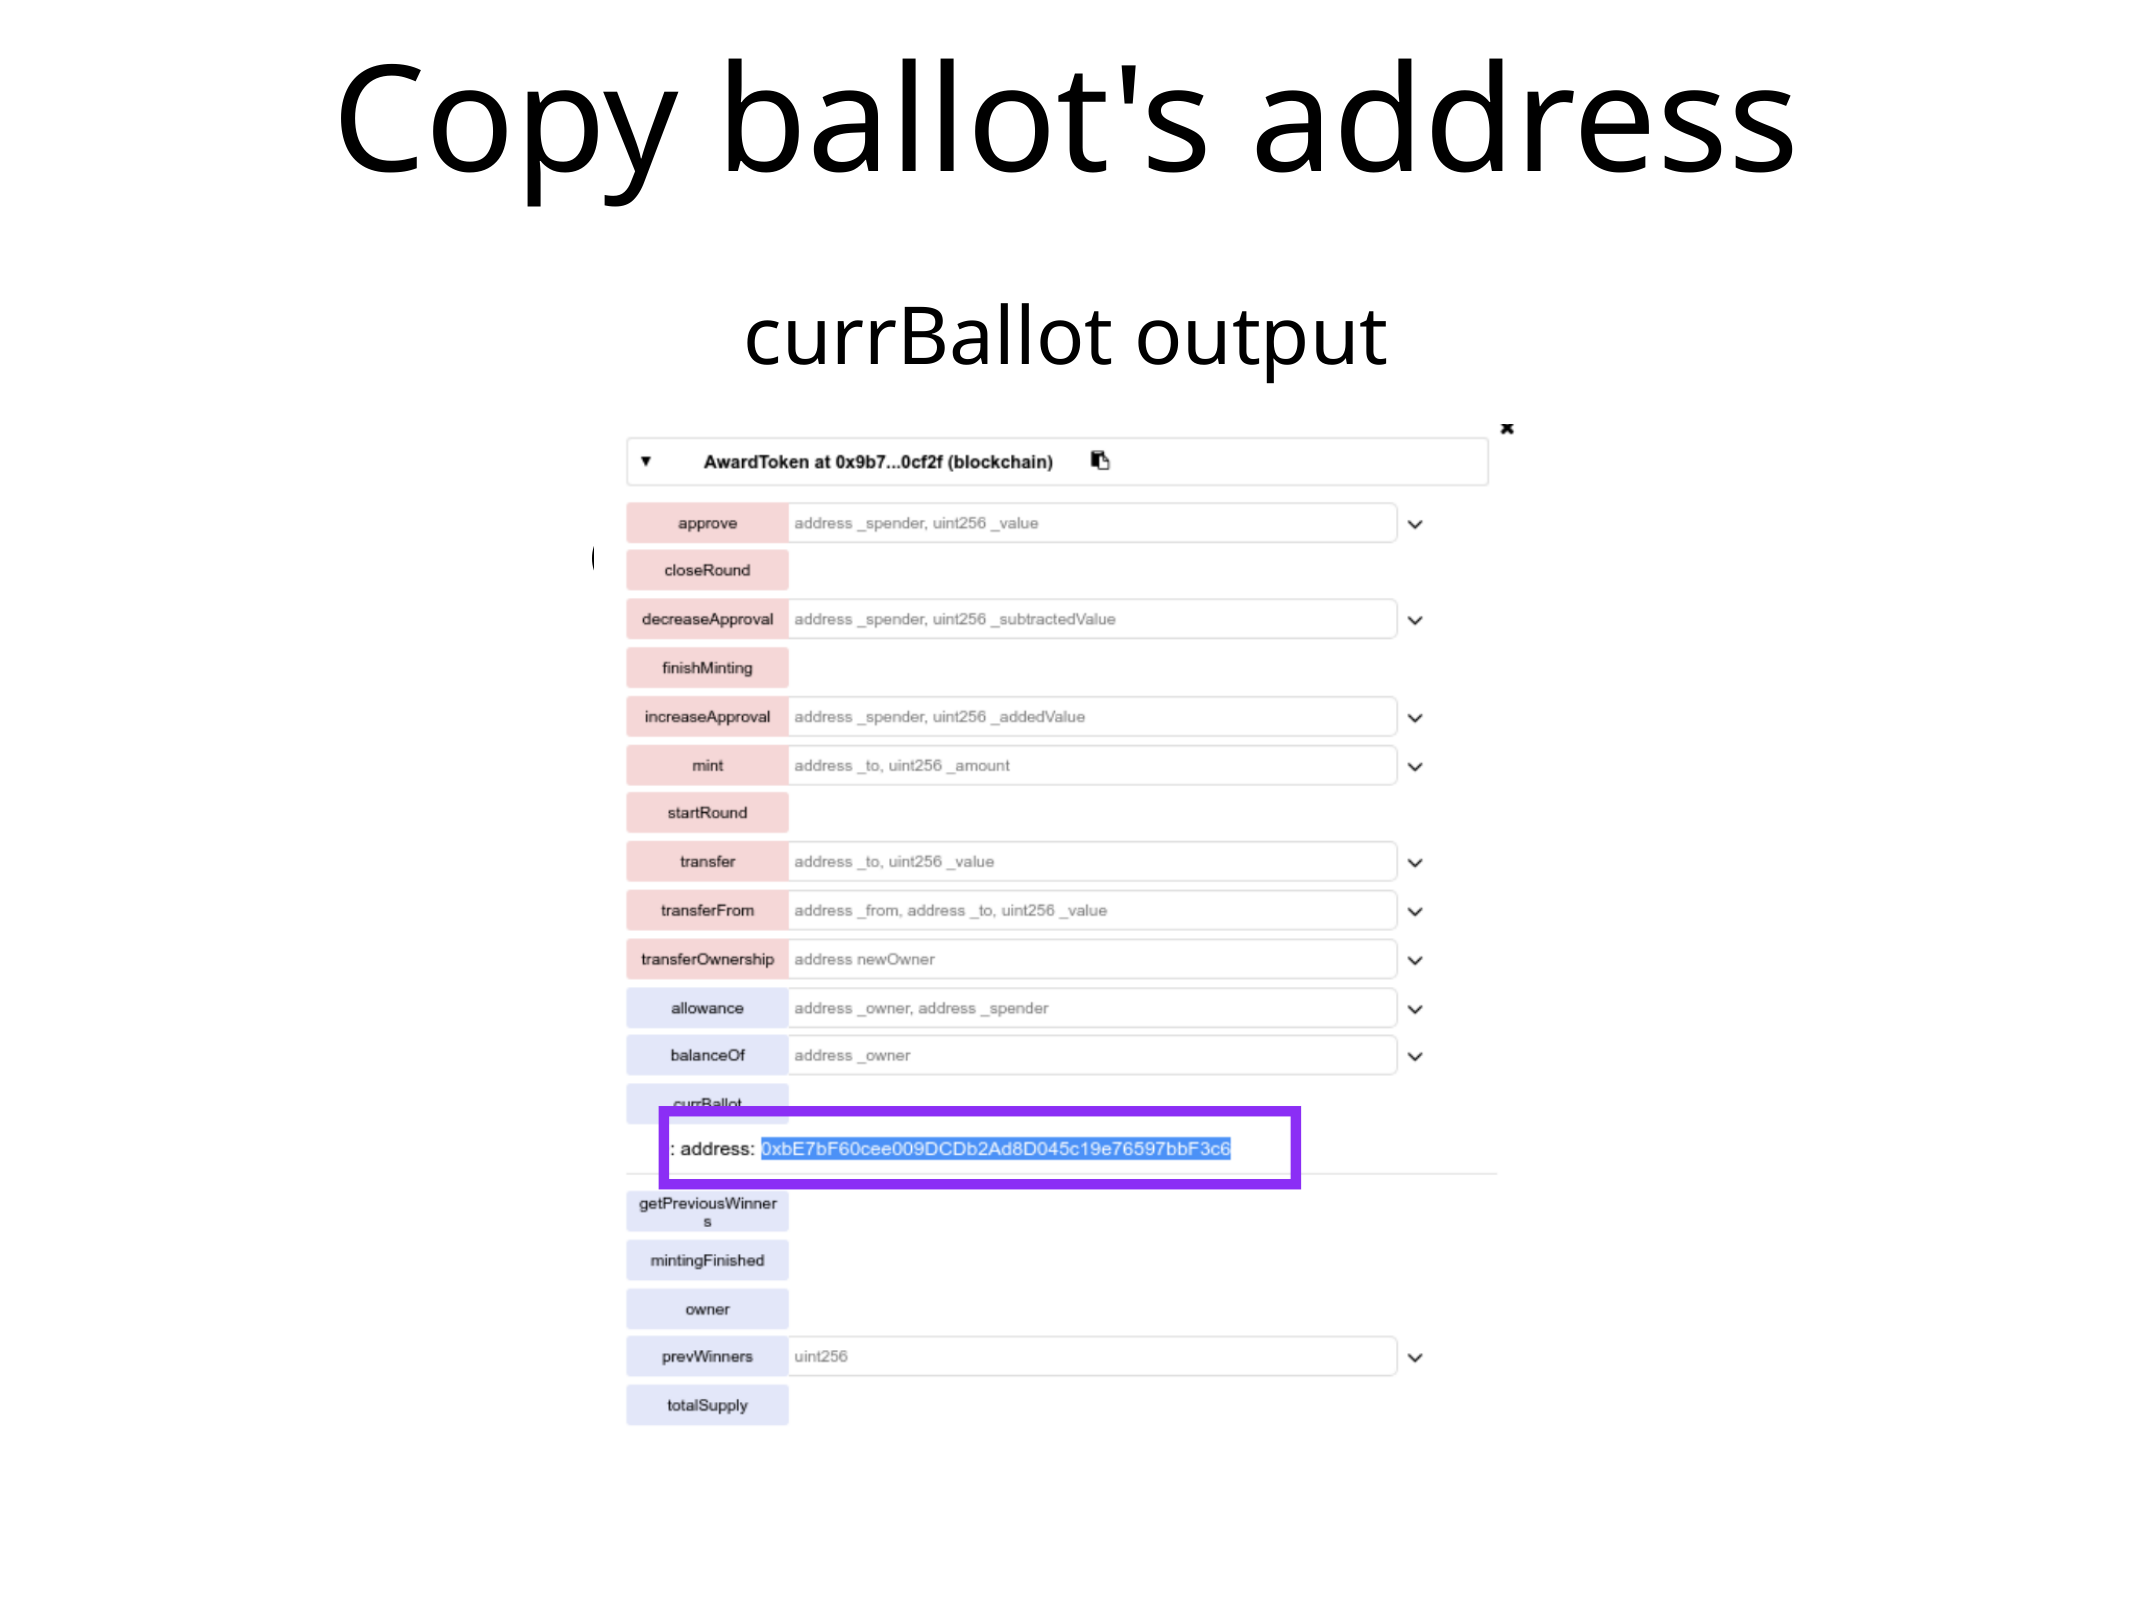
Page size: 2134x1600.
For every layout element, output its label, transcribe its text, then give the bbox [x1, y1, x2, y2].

picture [594, 424, 1589, 1446]
title Copy ballot's address [69, 16, 2064, 226]
subtitle currBallot output ( when dependencies.js is the active file ) [112, 277, 2021, 558]
